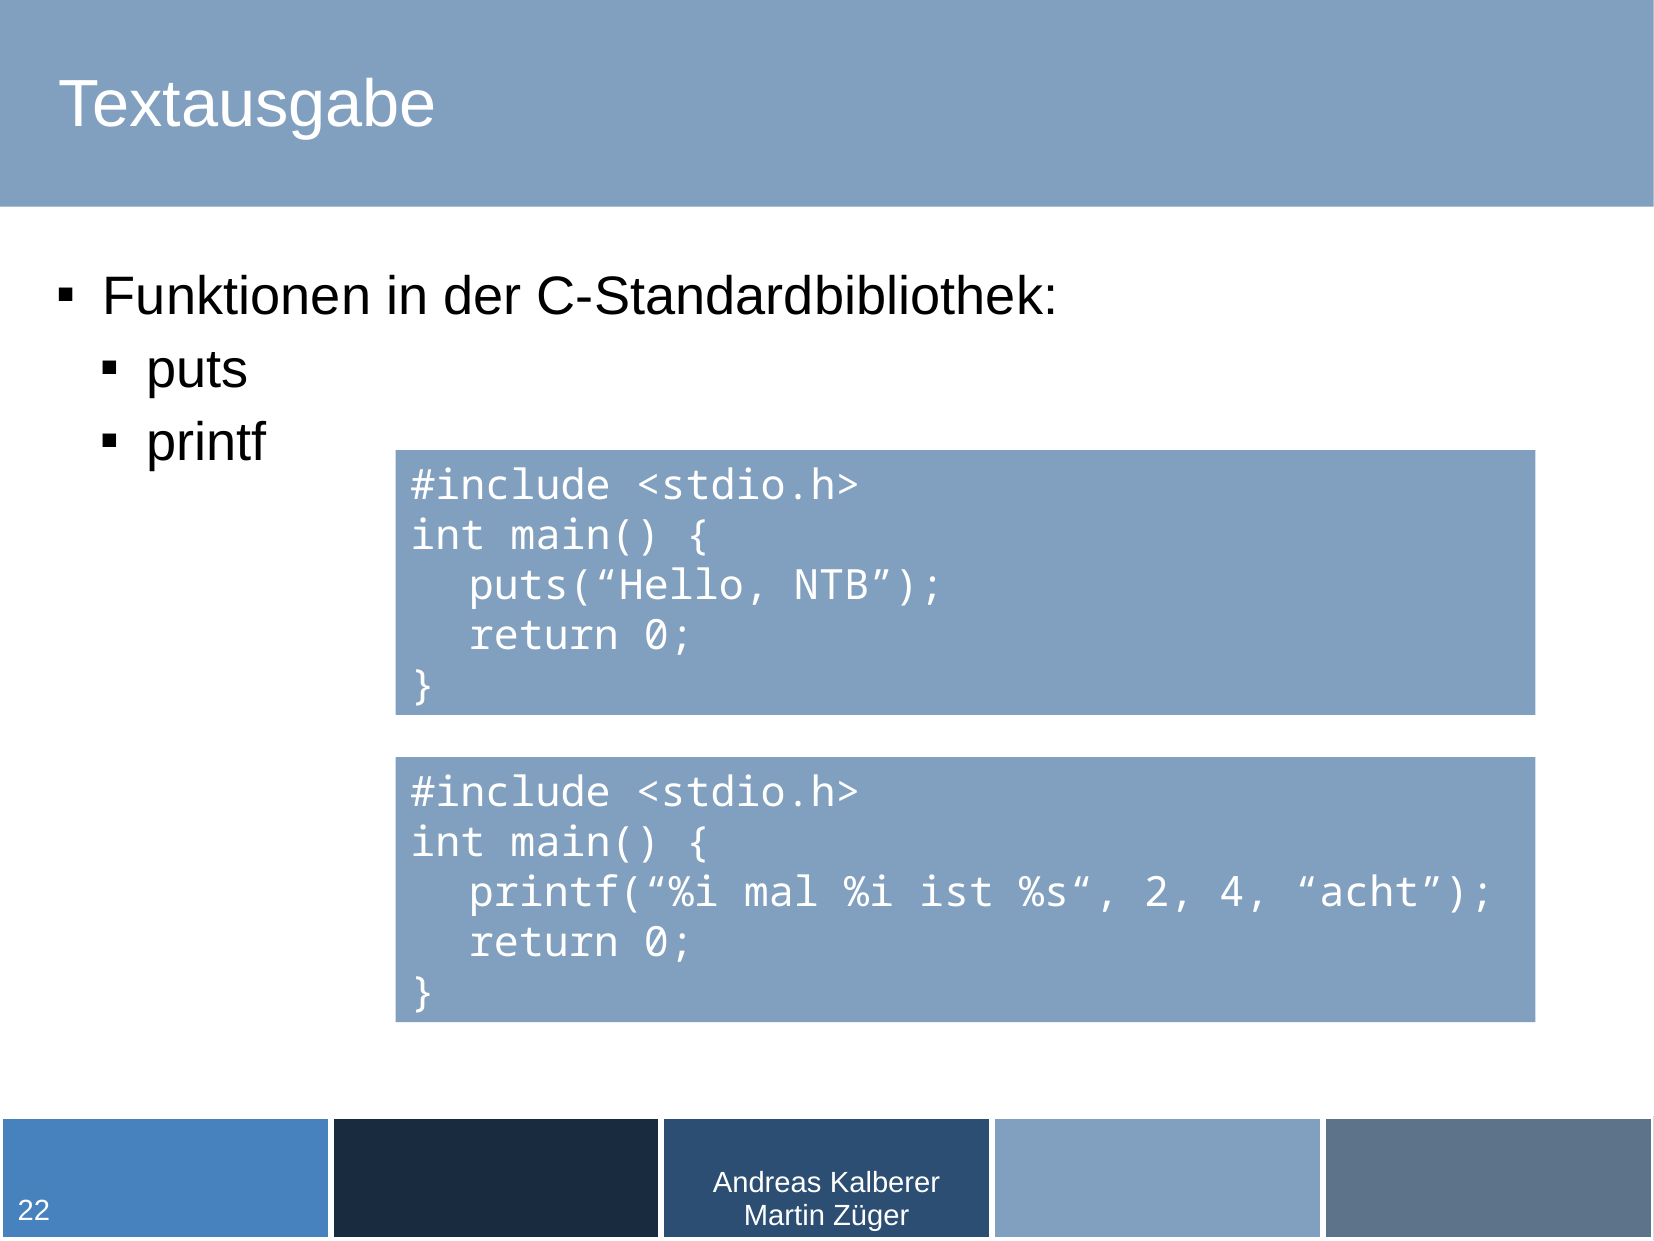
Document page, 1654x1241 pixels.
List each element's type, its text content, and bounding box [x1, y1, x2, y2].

text_box #include <stdio.h> int main() { printf(“%i mal %i ist %s“, 2, 4, “acht”); return 0; } [395, 757, 1536, 1023]
list Funktionen in der C-Standardbibliothek: puts printf [59, 265, 1595, 986]
title Textausgabe [59, 29, 1595, 178]
text_box #include <stdio.h> int main() { puts(“Hello, NTB”); return 0; } [395, 450, 1536, 715]
